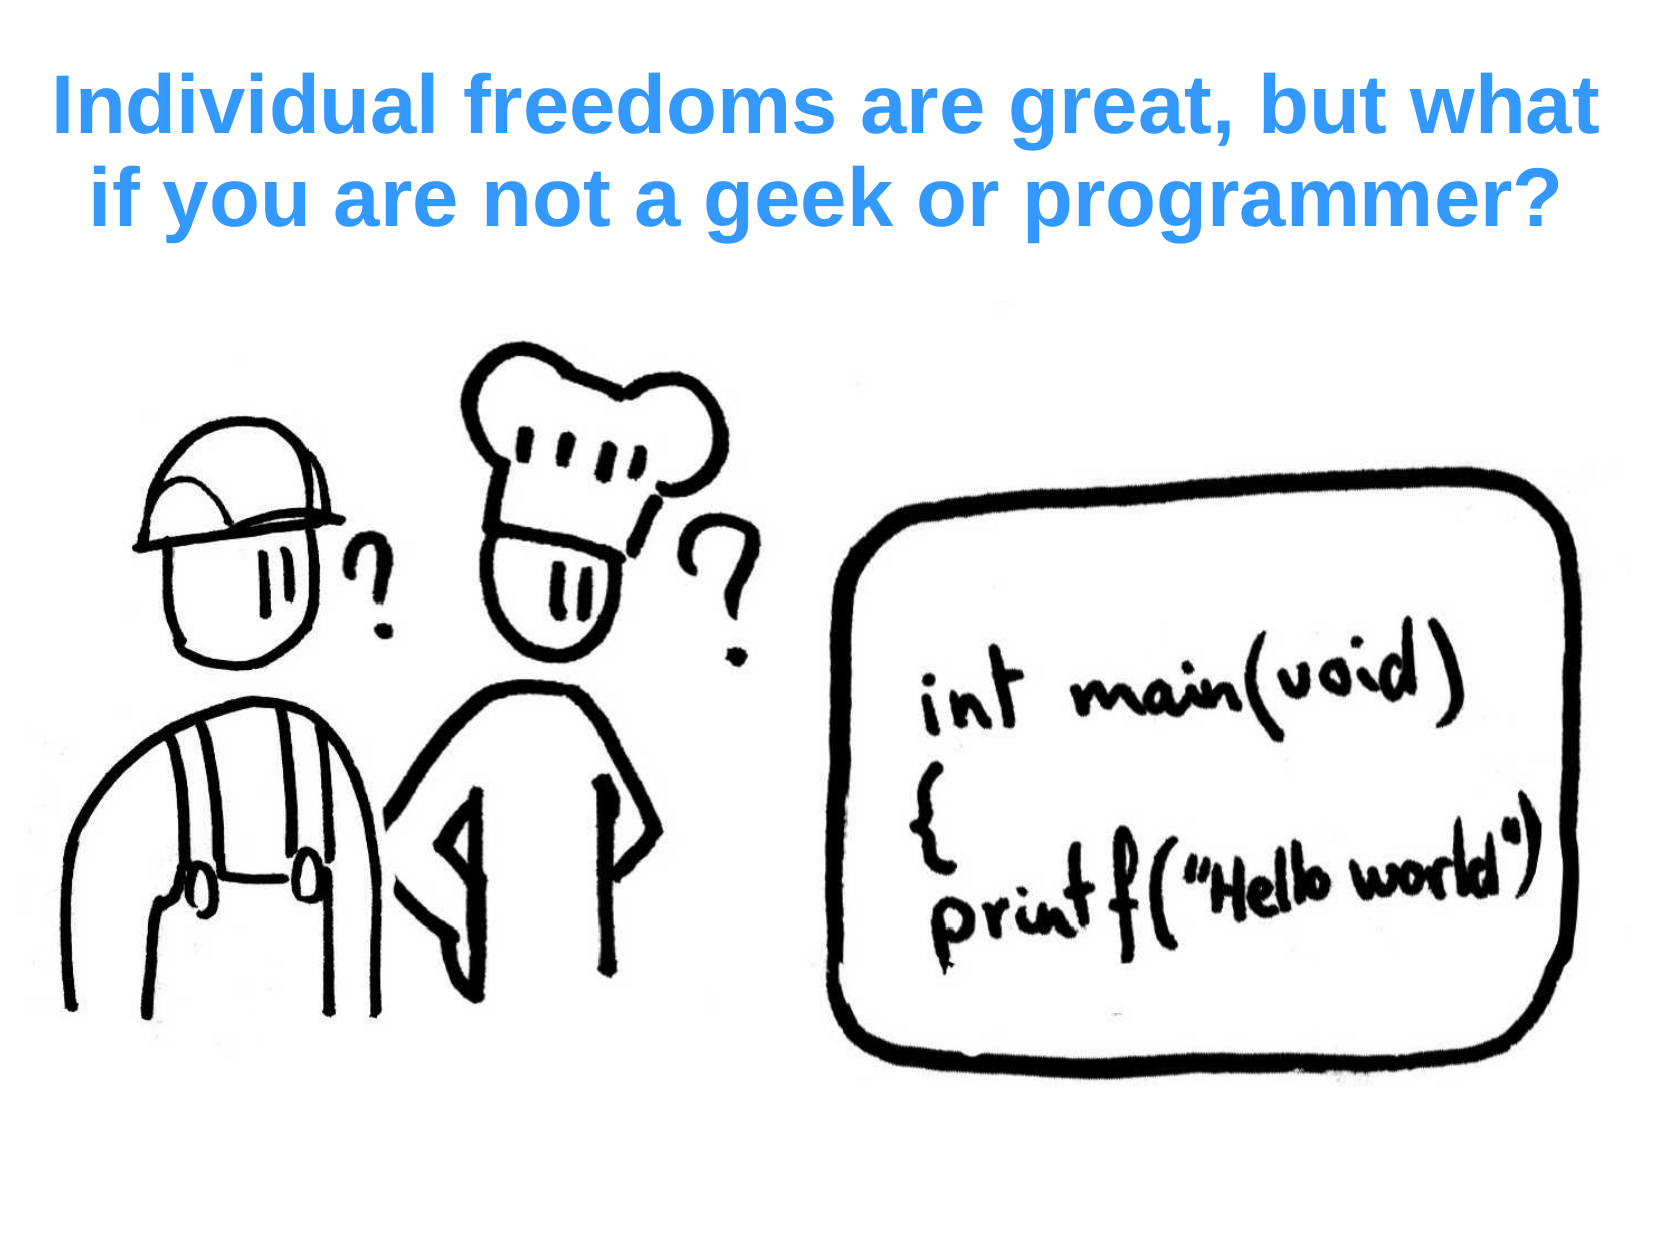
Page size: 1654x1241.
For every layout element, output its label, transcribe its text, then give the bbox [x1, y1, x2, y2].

picture [15, 299, 1632, 1087]
title Individual freedoms are great, but what if you are not a geek or programmer? [33, 37, 1621, 265]
